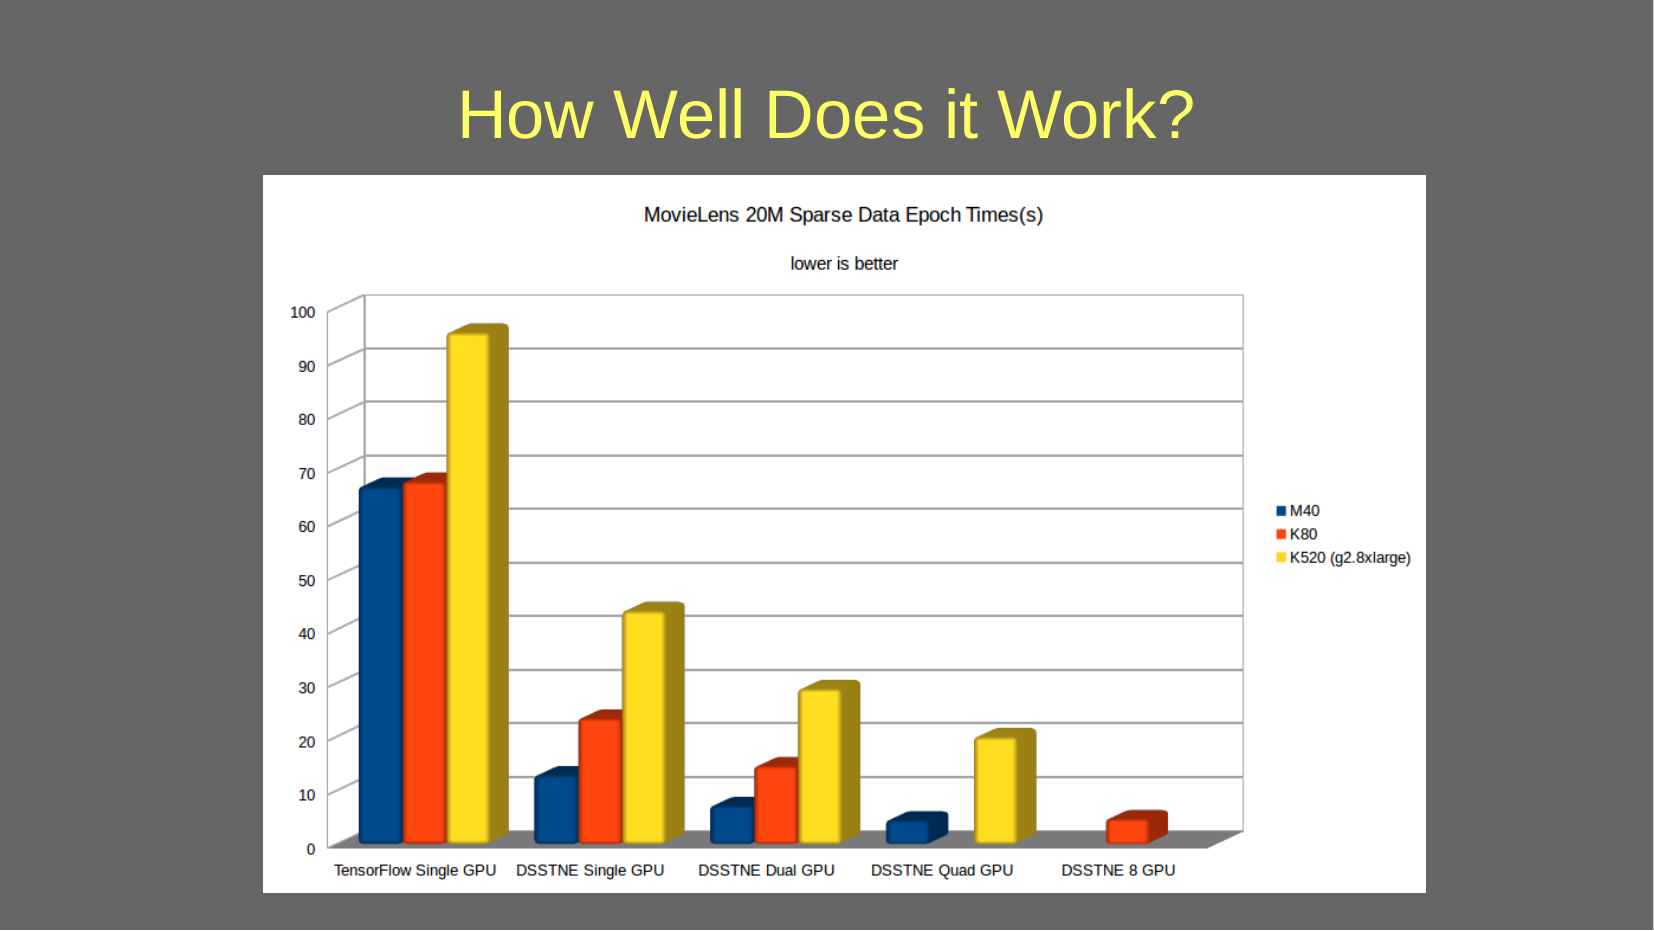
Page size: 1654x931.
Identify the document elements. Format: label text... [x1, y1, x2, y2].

picture [263, 175, 1426, 893]
title How Well Does it Work? [82, 36, 1571, 193]
